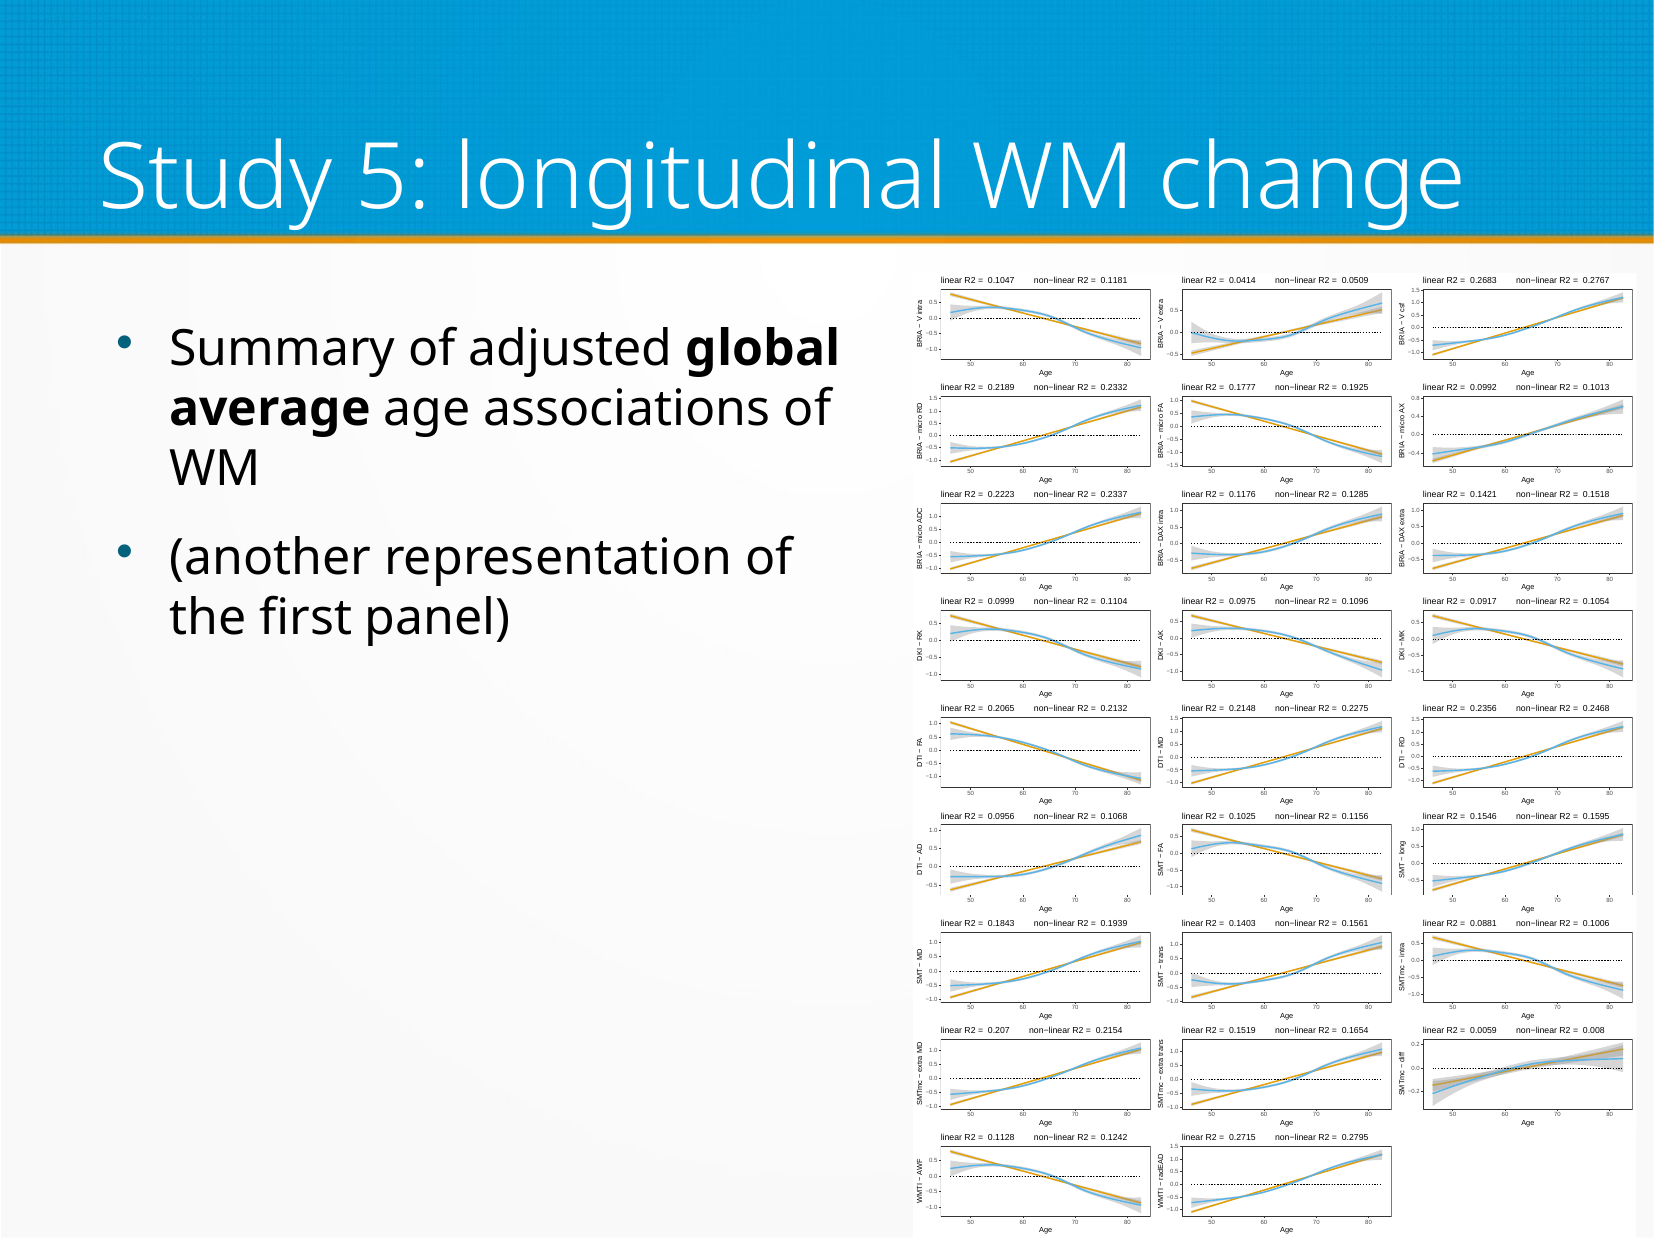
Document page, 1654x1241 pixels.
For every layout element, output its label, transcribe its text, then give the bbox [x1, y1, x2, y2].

title Study 5: longitudinal WM change [98, 19, 1654, 227]
list Summary of adjusted global average age associations of WM (another representation of the first panel) [98, 315, 857, 1080]
picture [0, 233, 1654, 1241]
